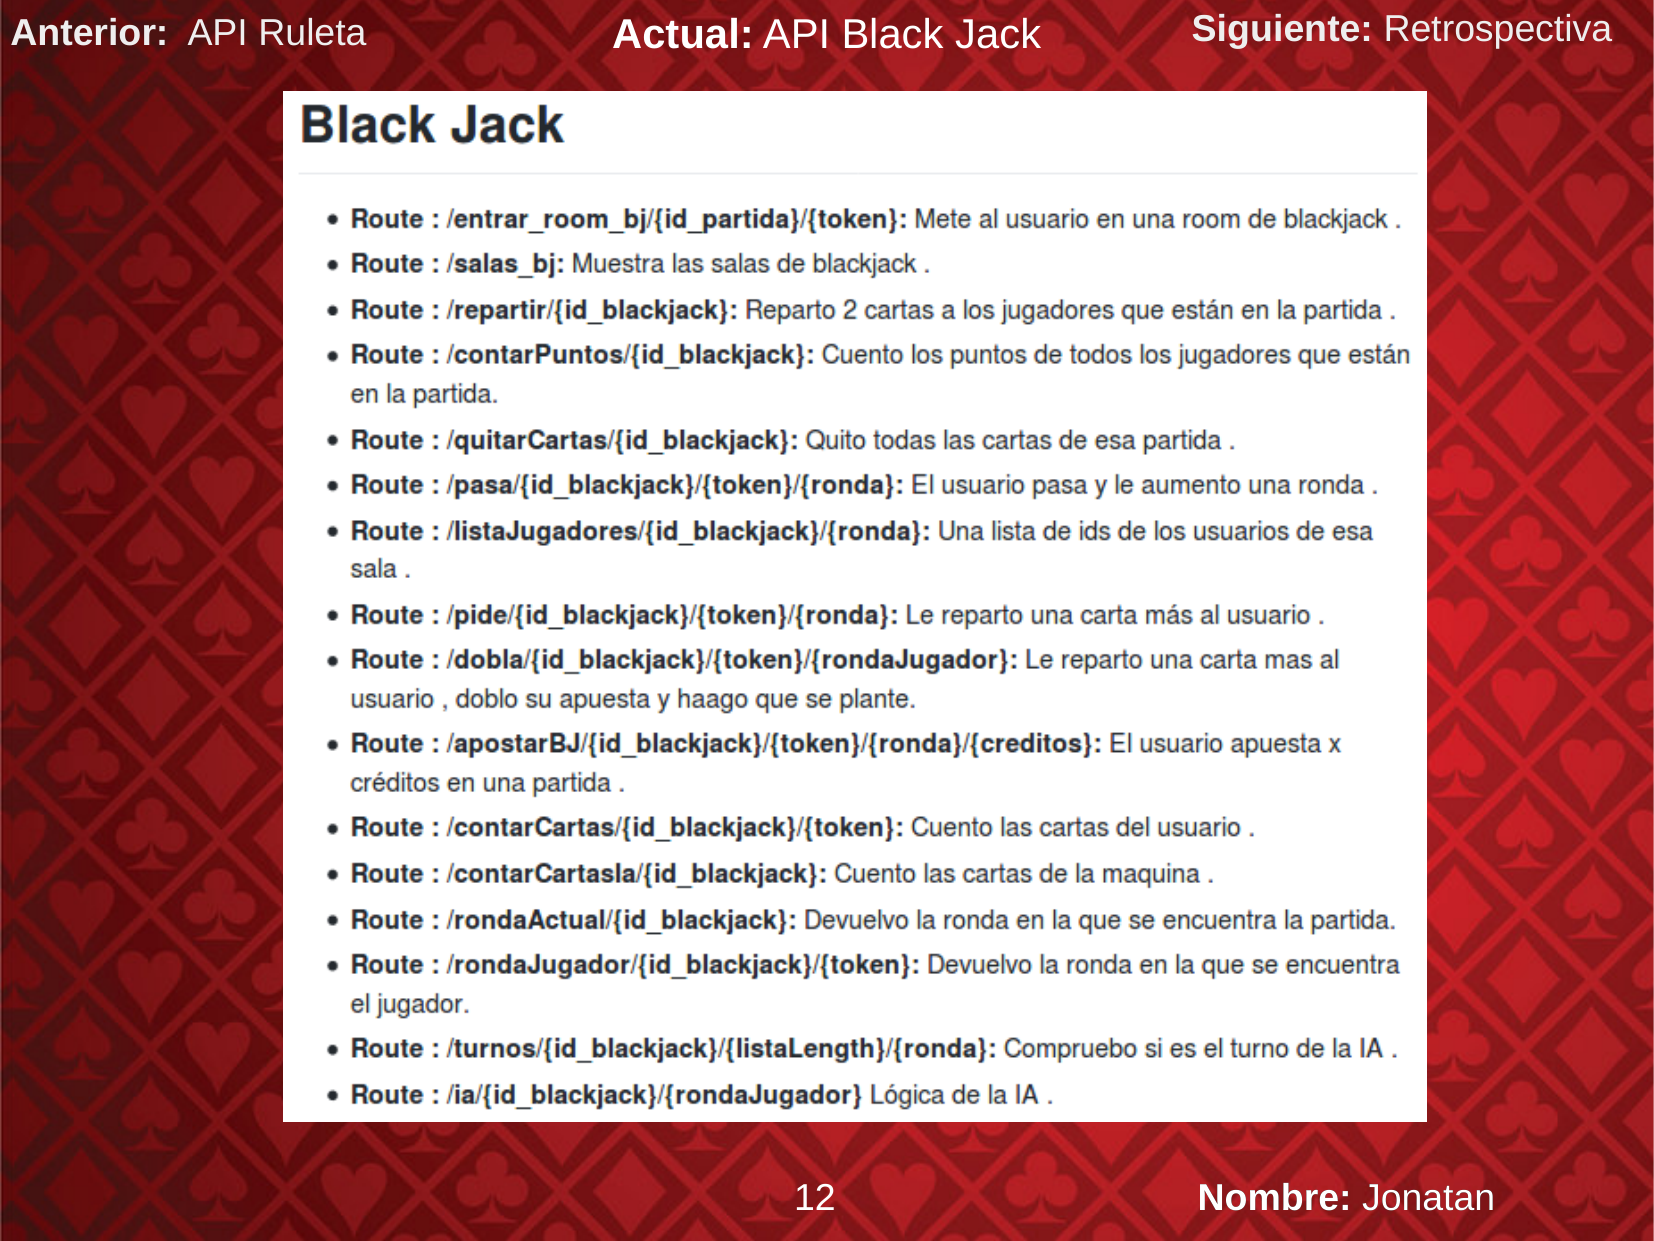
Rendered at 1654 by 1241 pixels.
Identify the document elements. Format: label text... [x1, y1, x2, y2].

picture [0, 0, 1654, 1241]
text_box Anterior: API Ruleta [0, 11, 378, 71]
text_box Siguiente: Retrospectiva [1181, 7, 1654, 60]
text_box Nombre: Jonatan [1099, 1169, 1630, 1227]
text_box 12 [531, 1169, 1099, 1227]
text_box Actual: API Black Jack [555, 3, 1099, 71]
